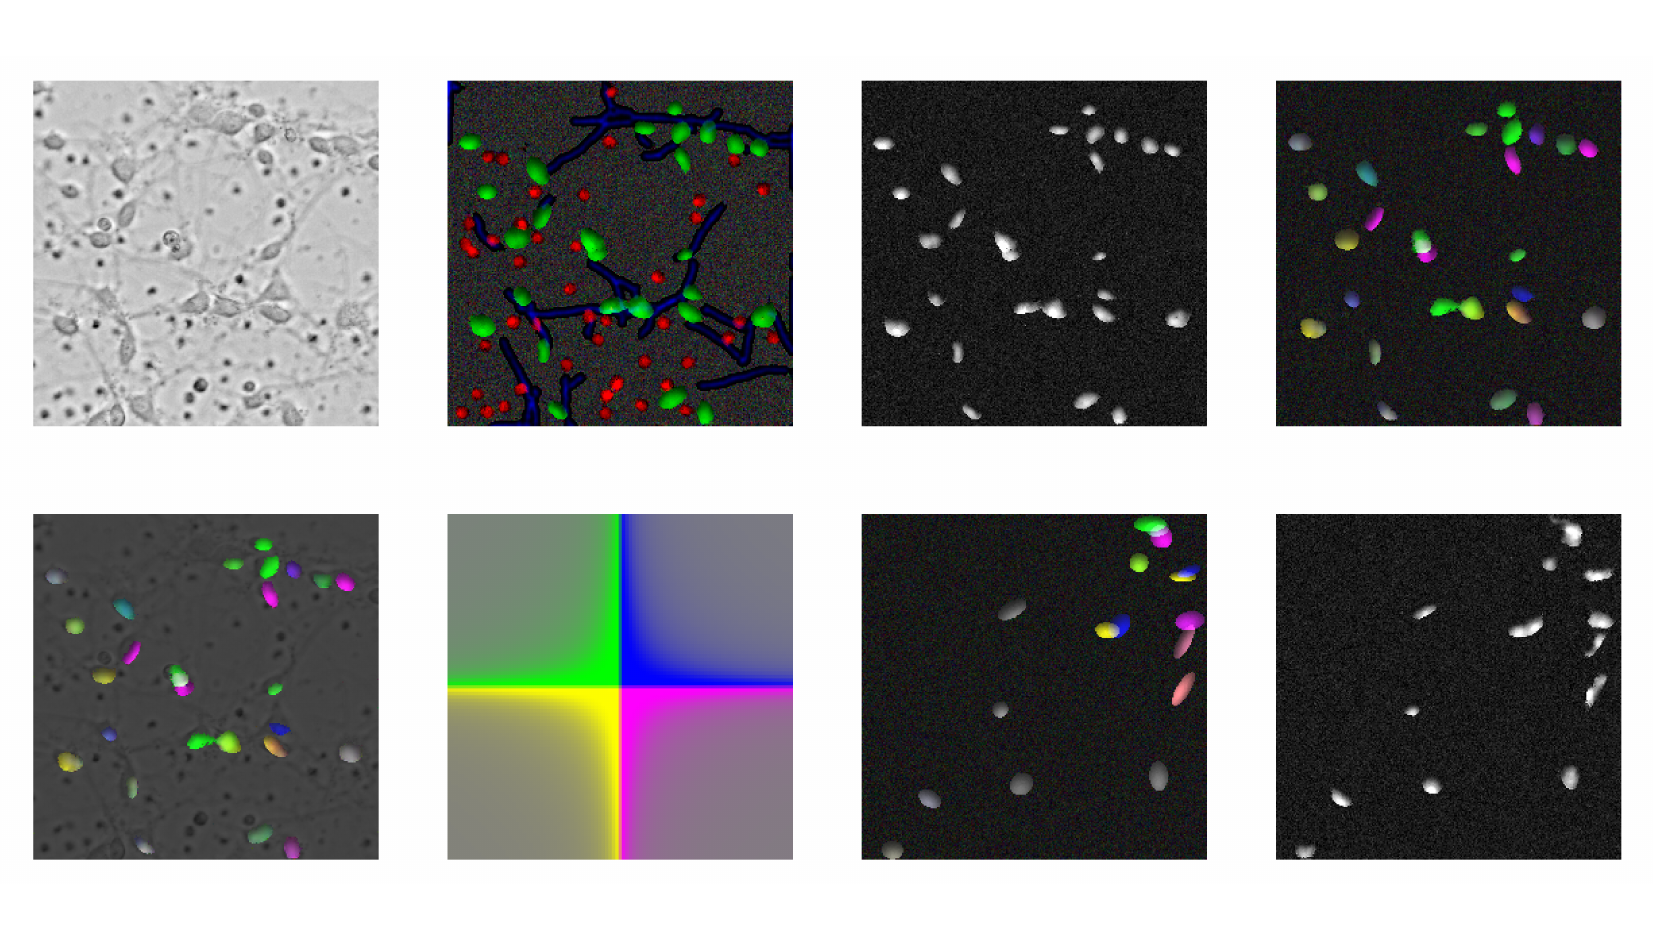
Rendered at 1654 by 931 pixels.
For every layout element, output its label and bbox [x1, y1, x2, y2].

picture [0, 56, 1654, 884]
